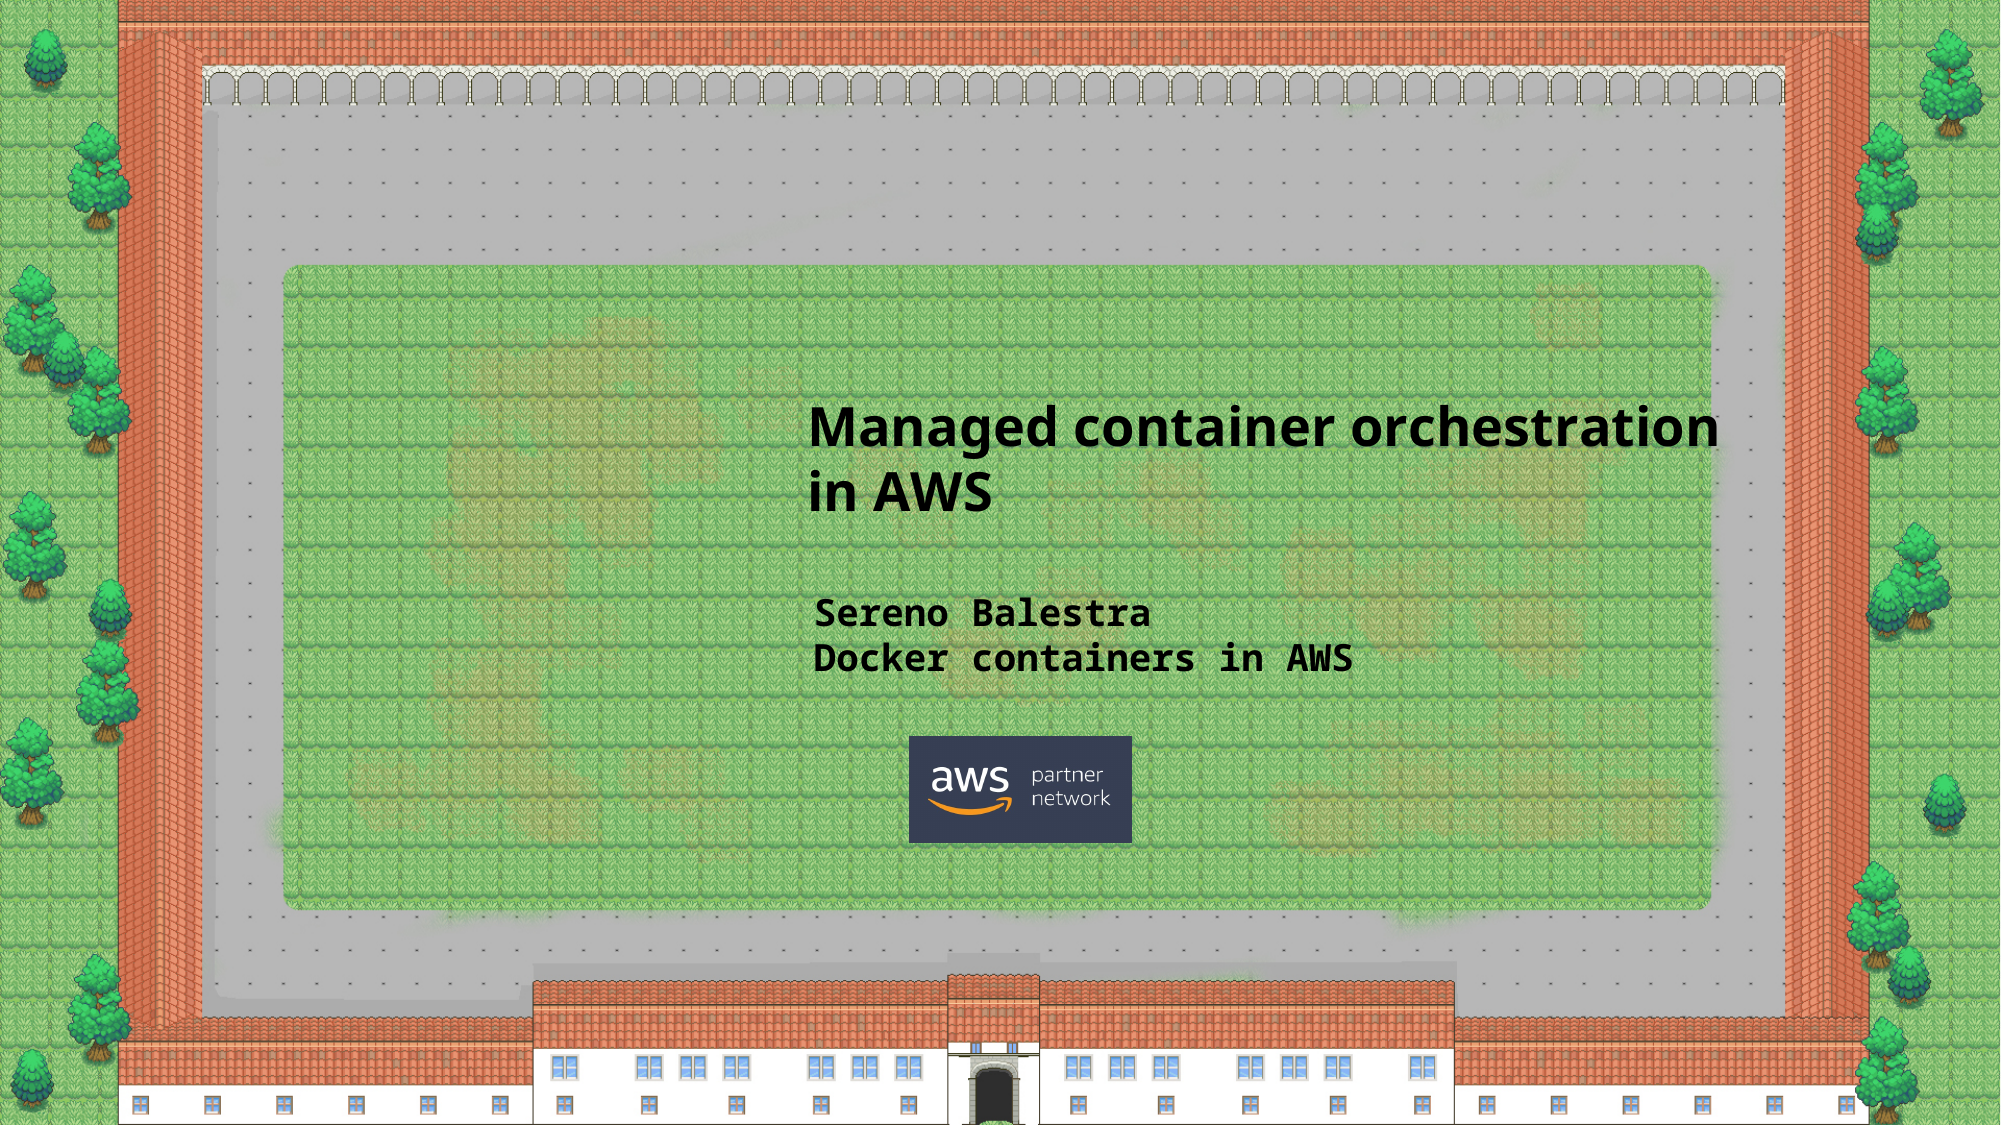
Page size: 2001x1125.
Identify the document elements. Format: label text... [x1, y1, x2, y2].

text_box Sereno Balestra Docker containers in AWS [799, 581, 1369, 687]
picture [0, 0, 2001, 1125]
text_box Managed container orchestration in AWS [792, 384, 1737, 530]
